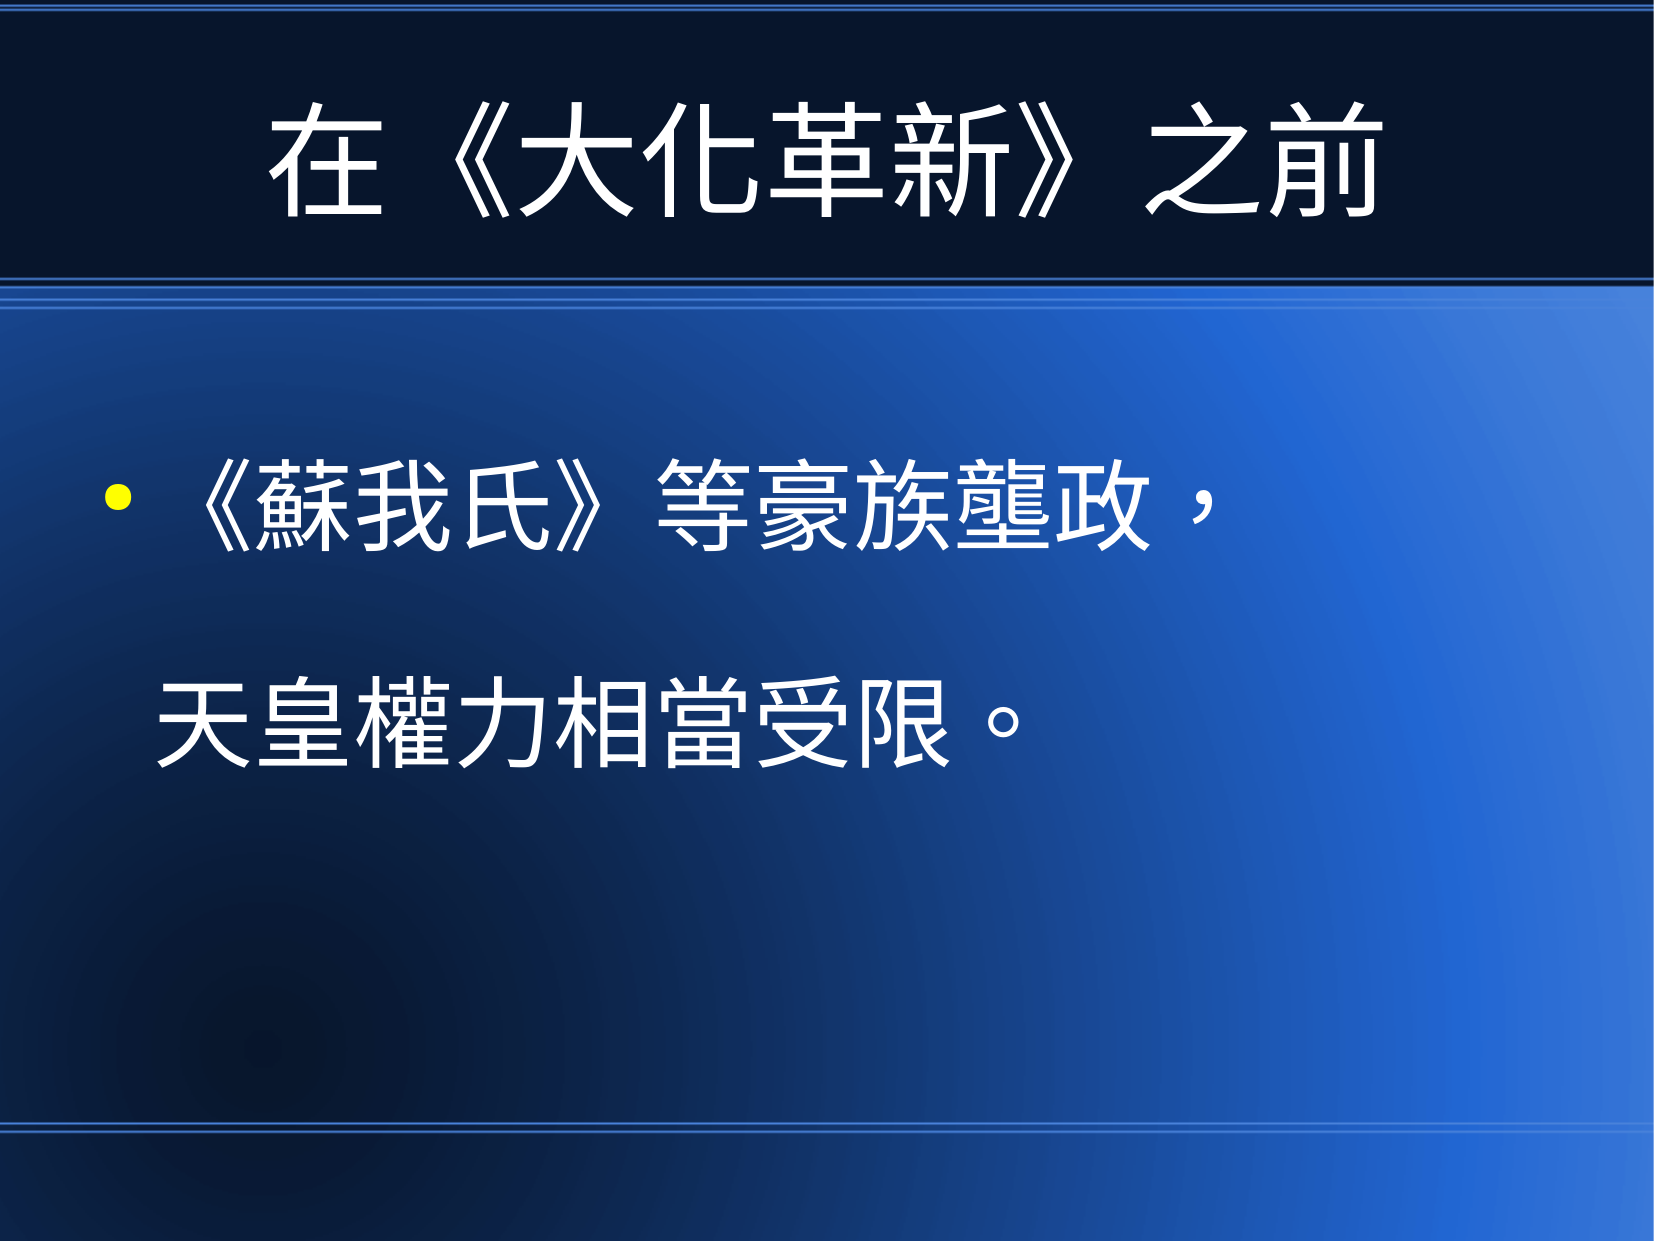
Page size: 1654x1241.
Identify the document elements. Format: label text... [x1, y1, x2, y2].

picture [0, 0, 1654, 1241]
list 《蘇我氏》等豪族壟政， 天皇權力相當受限。 [82, 355, 1571, 1241]
title 在《大化革新》之前 [82, 49, 1571, 257]
